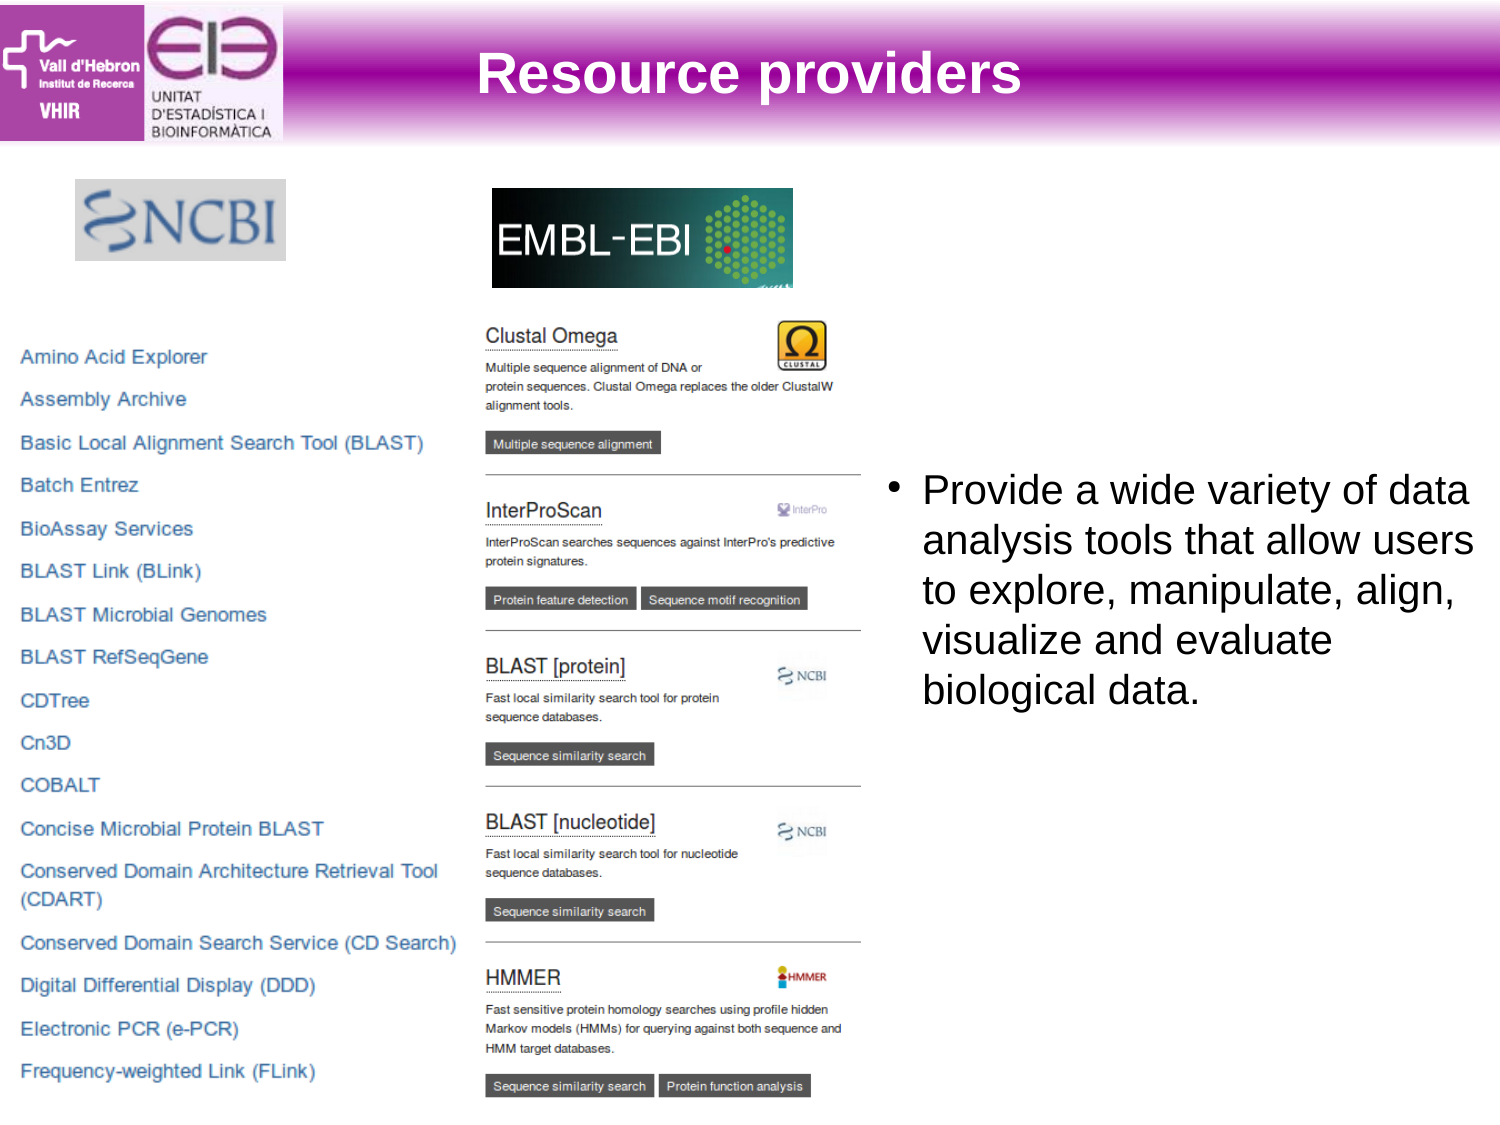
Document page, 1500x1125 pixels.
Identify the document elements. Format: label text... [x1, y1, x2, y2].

picture [0, 5, 284, 141]
picture [492, 188, 793, 288]
text_box Provide a wide variety of data analysis tools that allow users to explore, manipulate, align, visualize and evaluate biological data. [872, 455, 1500, 721]
picture [75, 179, 286, 261]
picture [8, 314, 861, 1104]
text_box Resource providers [0, 0, 1500, 148]
